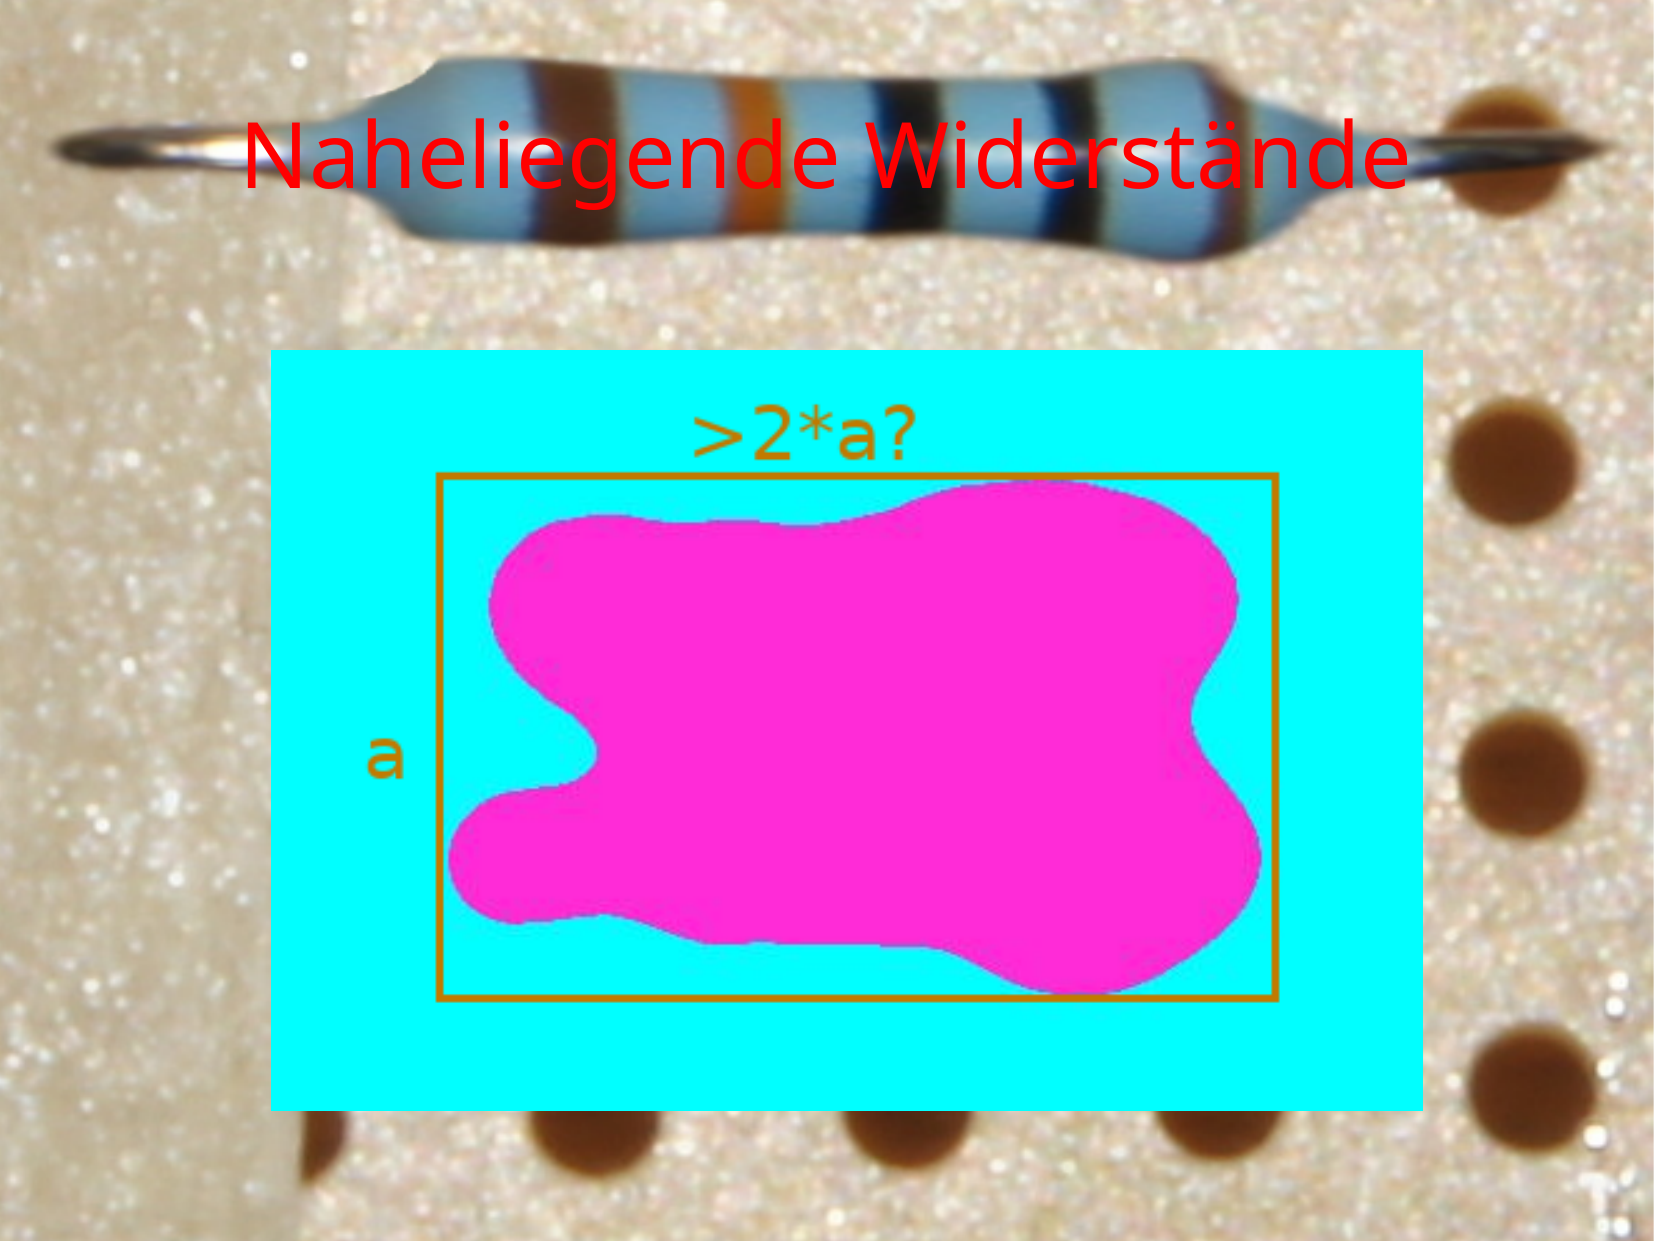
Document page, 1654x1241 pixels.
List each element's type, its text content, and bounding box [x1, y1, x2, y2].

title Naheliegende Widerstände [82, 49, 1571, 257]
picture [0, 0, 1654, 1241]
